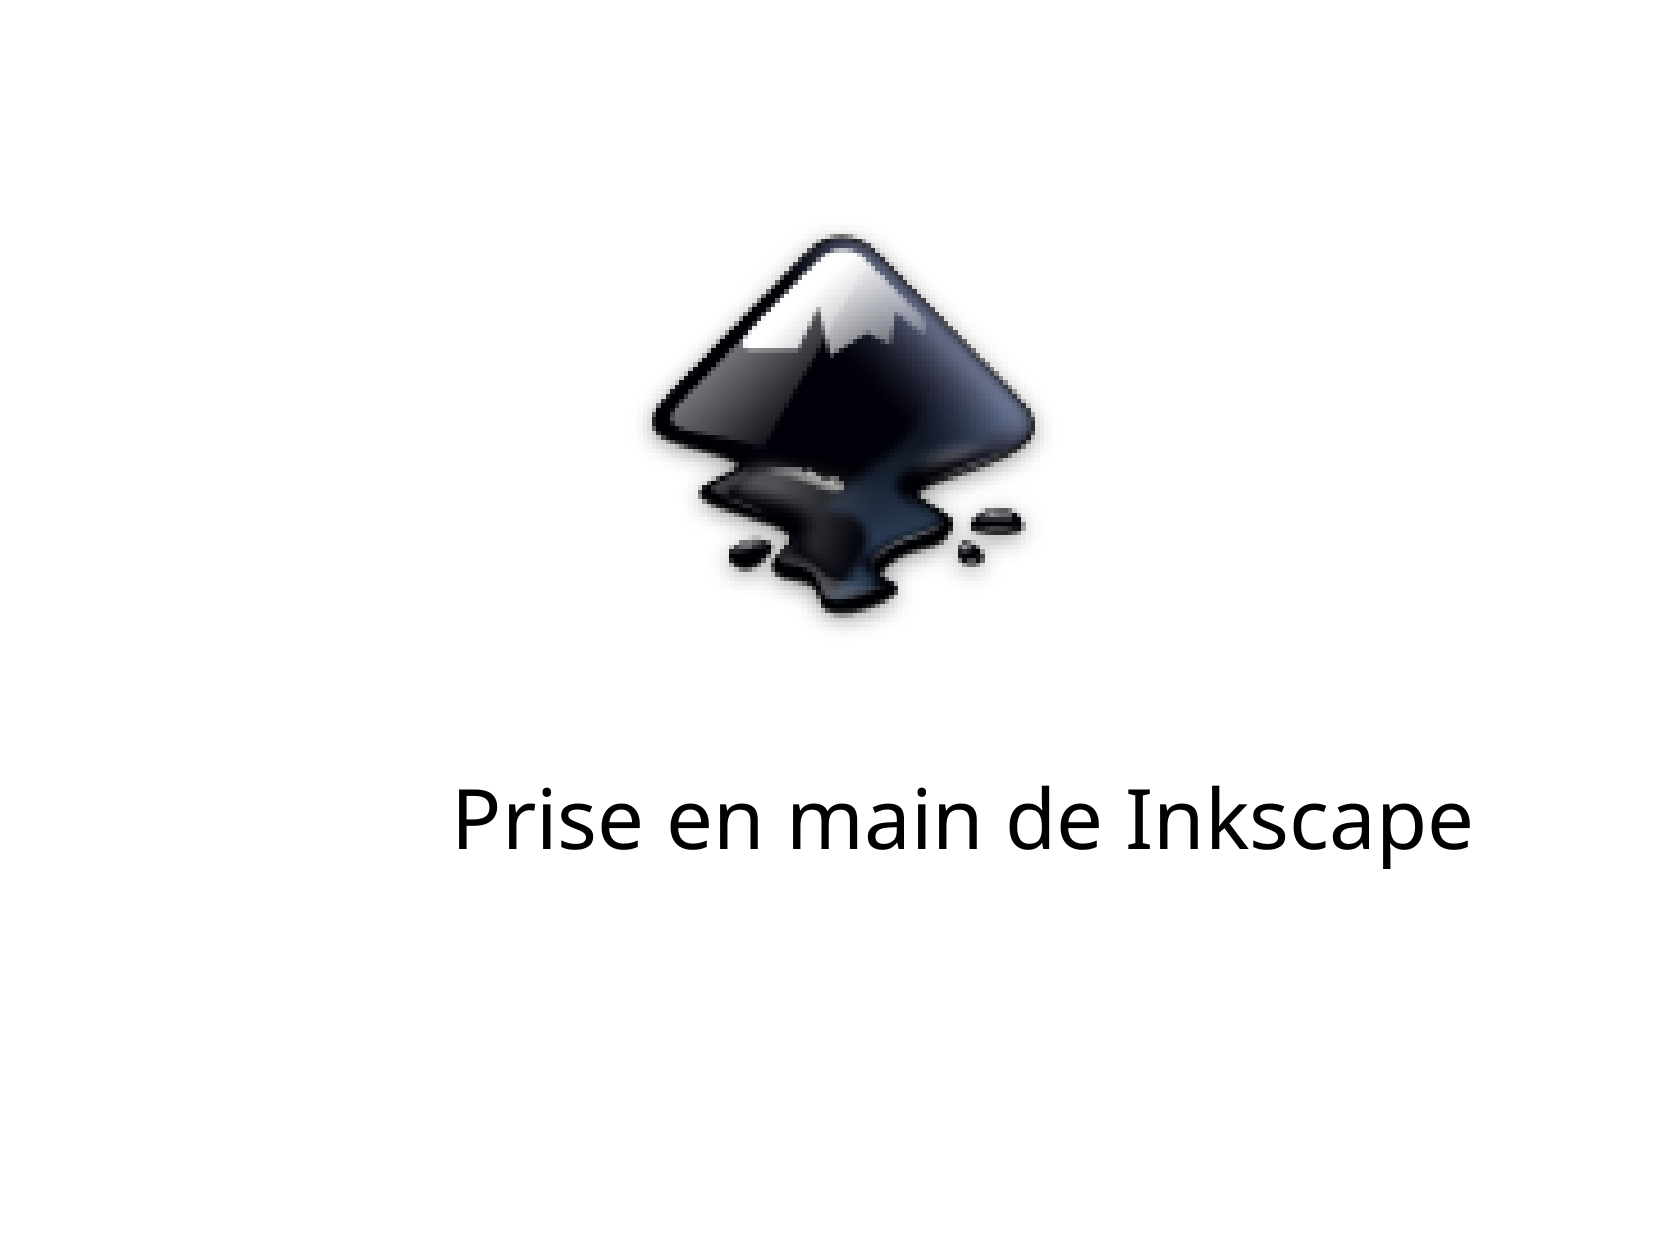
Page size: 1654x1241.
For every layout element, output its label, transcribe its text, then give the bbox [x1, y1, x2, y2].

text_box Prise en main de Inkscape [437, 753, 1292, 875]
picture [625, 212, 1063, 650]
